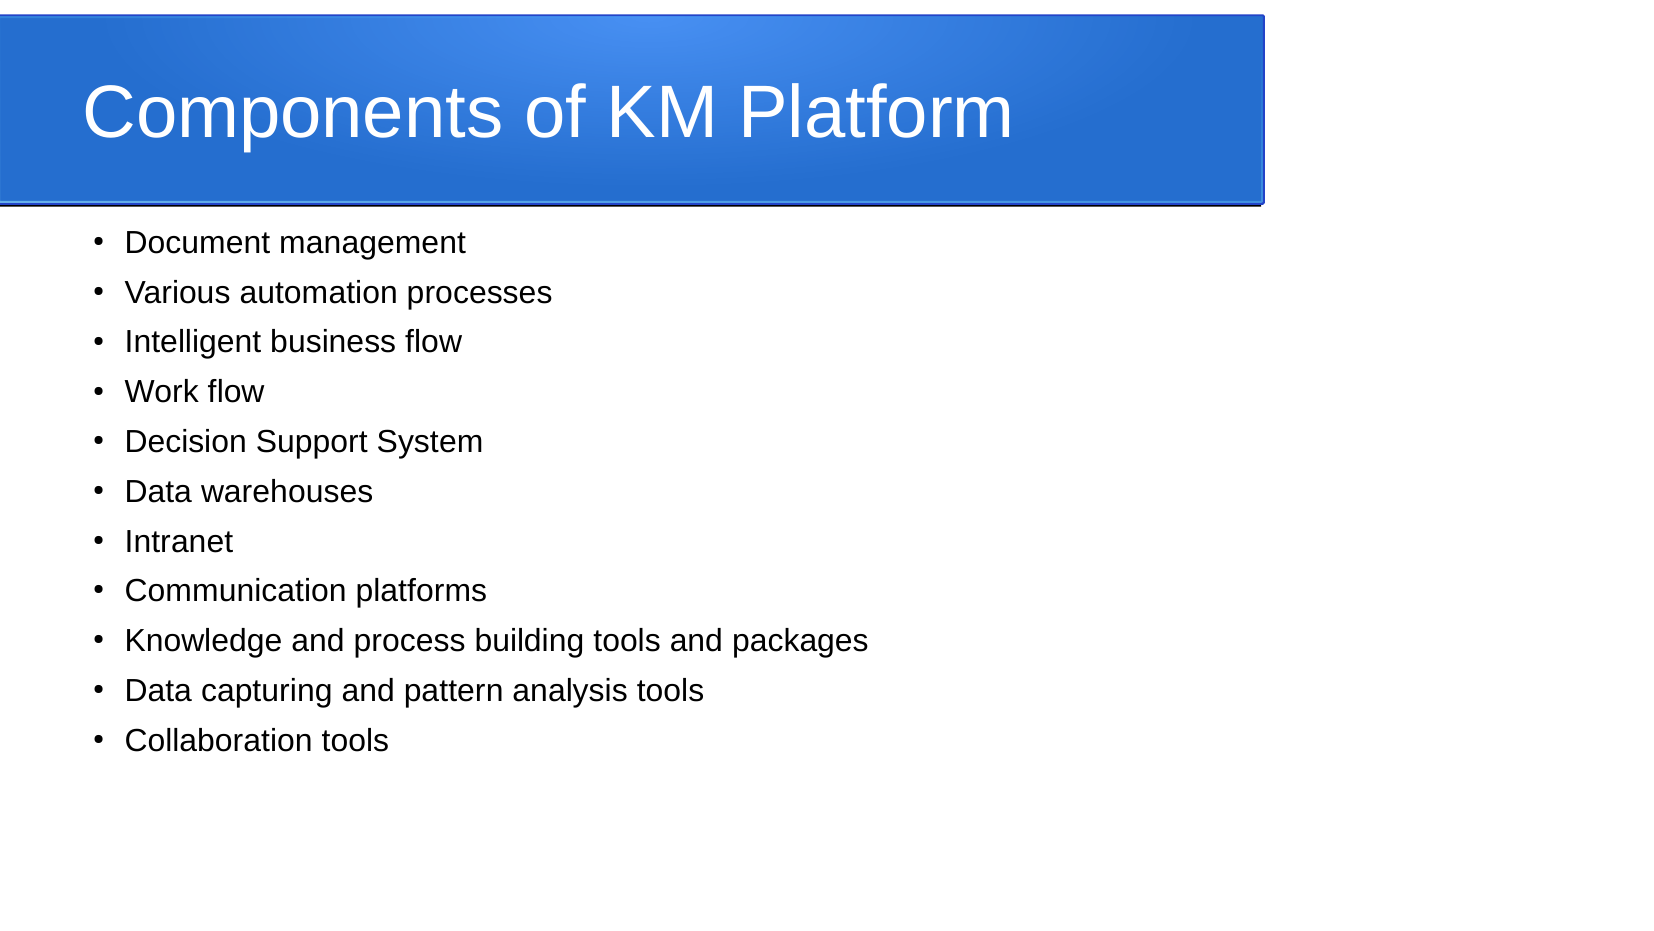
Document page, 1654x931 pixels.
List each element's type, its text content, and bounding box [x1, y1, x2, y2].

title Components of KM Platform [82, 35, 1235, 189]
list Document management Various automation processes Intelligent business flow Work flow Decision Support System Data warehouses Intranet Communication platforms Knowledge and process building tools and packages Data capturing and pattern analysis tools Collaboration tools [82, 224, 1571, 764]
